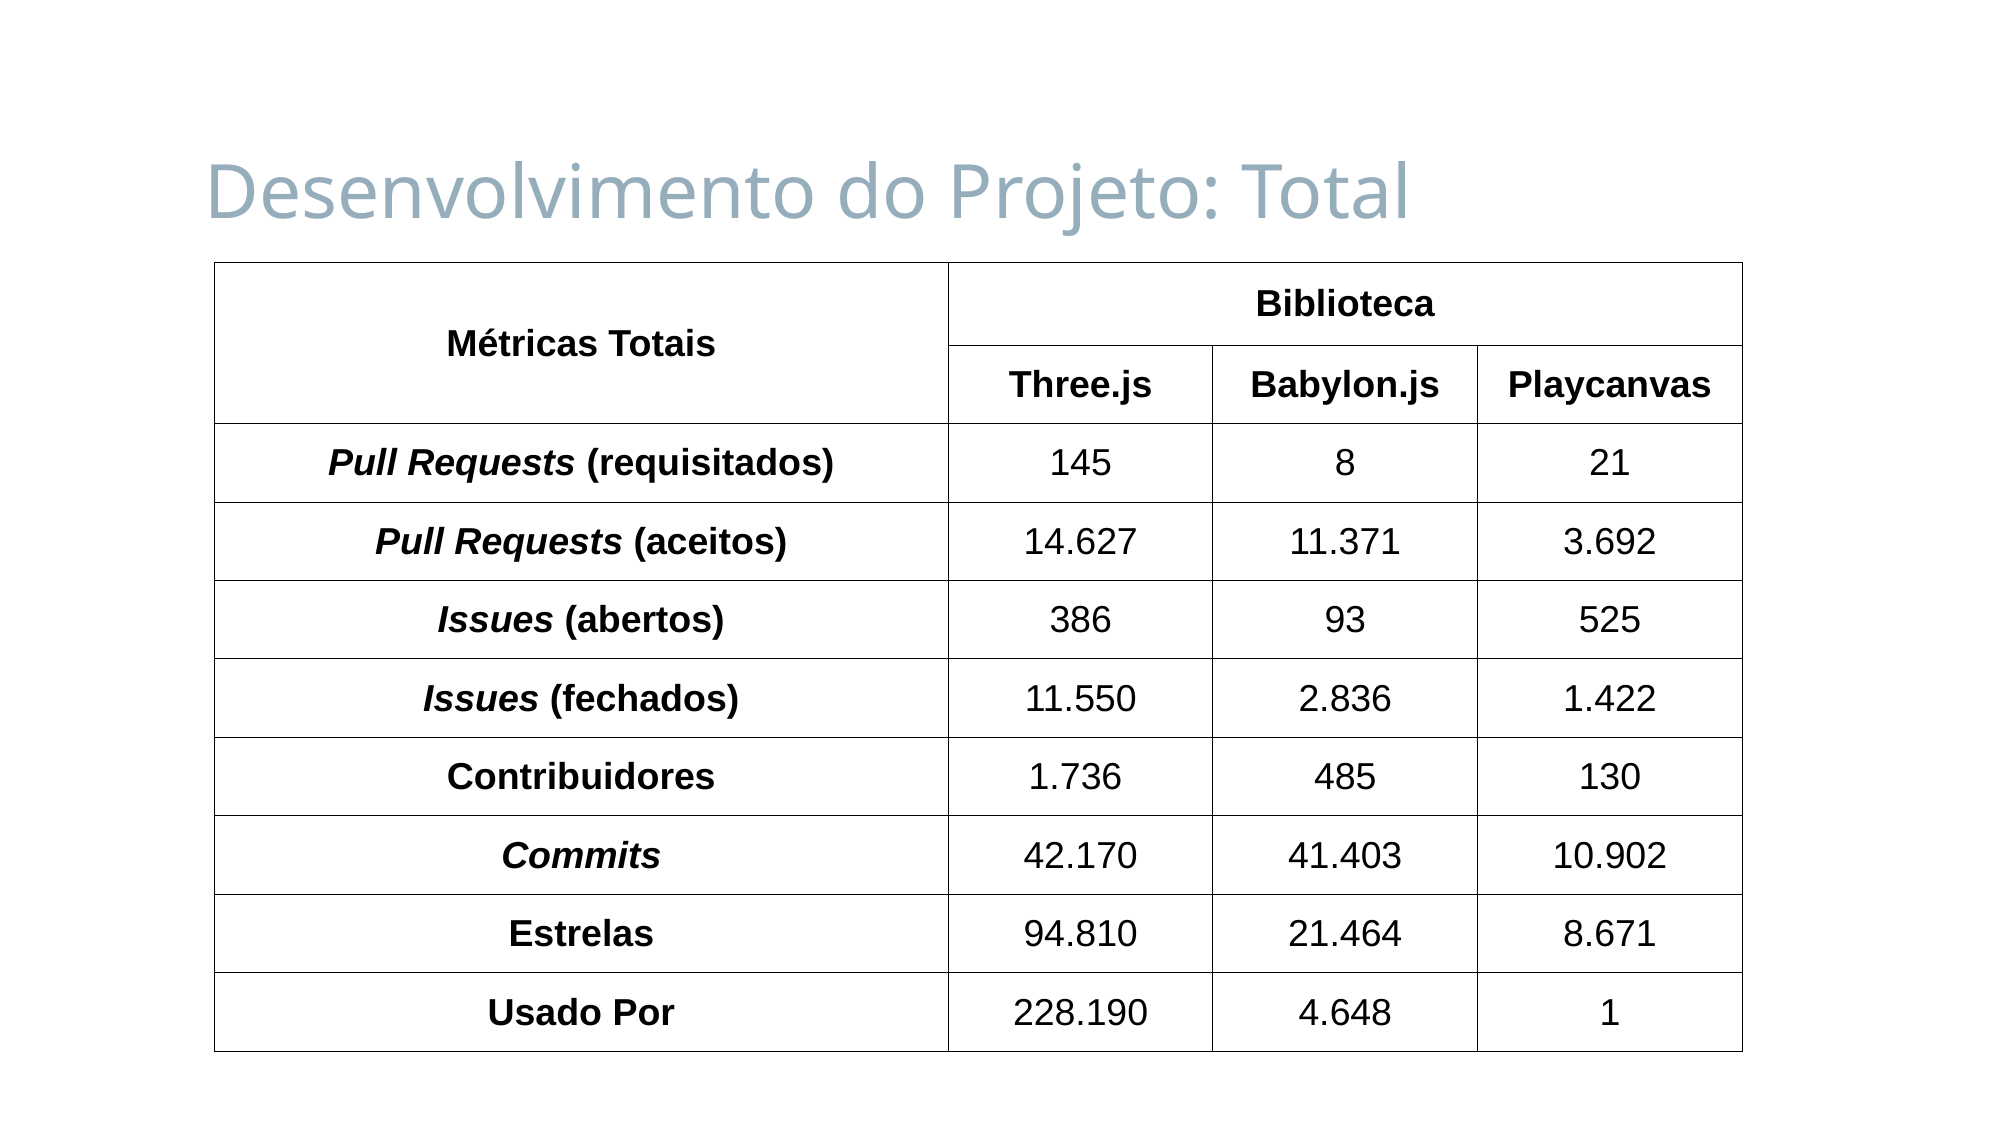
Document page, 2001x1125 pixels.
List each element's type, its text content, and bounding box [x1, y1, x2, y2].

table_cell Babylon.js [1213, 346, 1477, 423]
table_cell 21.464 [1213, 895, 1477, 972]
table_cell Three.js [949, 346, 1212, 423]
table_cell 3.692 [1478, 503, 1742, 580]
table_cell Pull Requests (aceitos) [215, 503, 948, 580]
table_cell 94.810 [949, 895, 1212, 972]
table_cell 2.836 [1213, 659, 1477, 737]
table_cell 1.422 [1478, 659, 1742, 737]
table_cell 21 [1478, 424, 1742, 502]
table_cell Issues (abertos) [215, 581, 948, 658]
table_cell Issues (fechados) [215, 659, 948, 737]
table_cell Commits [215, 816, 948, 894]
table_cell 8 [1213, 424, 1477, 502]
table_cell 386 [949, 581, 1212, 658]
table_header Métricas Totais [215, 263, 948, 423]
table_cell 1 [1478, 973, 1742, 1051]
table_cell 41.403 [1213, 816, 1477, 894]
table_cell Estrelas [215, 895, 948, 972]
table_cell Contribuidores [215, 738, 948, 815]
table_cell Usado Por [215, 973, 948, 1051]
table_cell 485 [1213, 738, 1477, 815]
table_header Biblioteca [949, 263, 1742, 345]
table_cell 525 [1478, 581, 1742, 658]
table_cell 228.190 [949, 973, 1212, 1051]
table_cell 93 [1213, 581, 1477, 658]
table_cell 11.550 [949, 659, 1212, 737]
table_cell 11.371 [1213, 503, 1477, 580]
table_cell 4.648 [1213, 973, 1477, 1051]
table_cell 42.170 [949, 816, 1212, 894]
table_cell 10.902 [1478, 816, 1742, 894]
title Desenvolvimento do Projeto: Total [189, 130, 1627, 247]
table_cell 130 [1478, 738, 1742, 815]
table_cell Playcanvas [1478, 346, 1742, 423]
table_cell 1.736 [949, 738, 1212, 815]
table_cell 14.627 [949, 503, 1212, 580]
table_cell 145 [949, 424, 1212, 502]
table_cell 8.671 [1478, 895, 1742, 972]
table_cell Pull Requests (requisitados) [215, 424, 948, 502]
